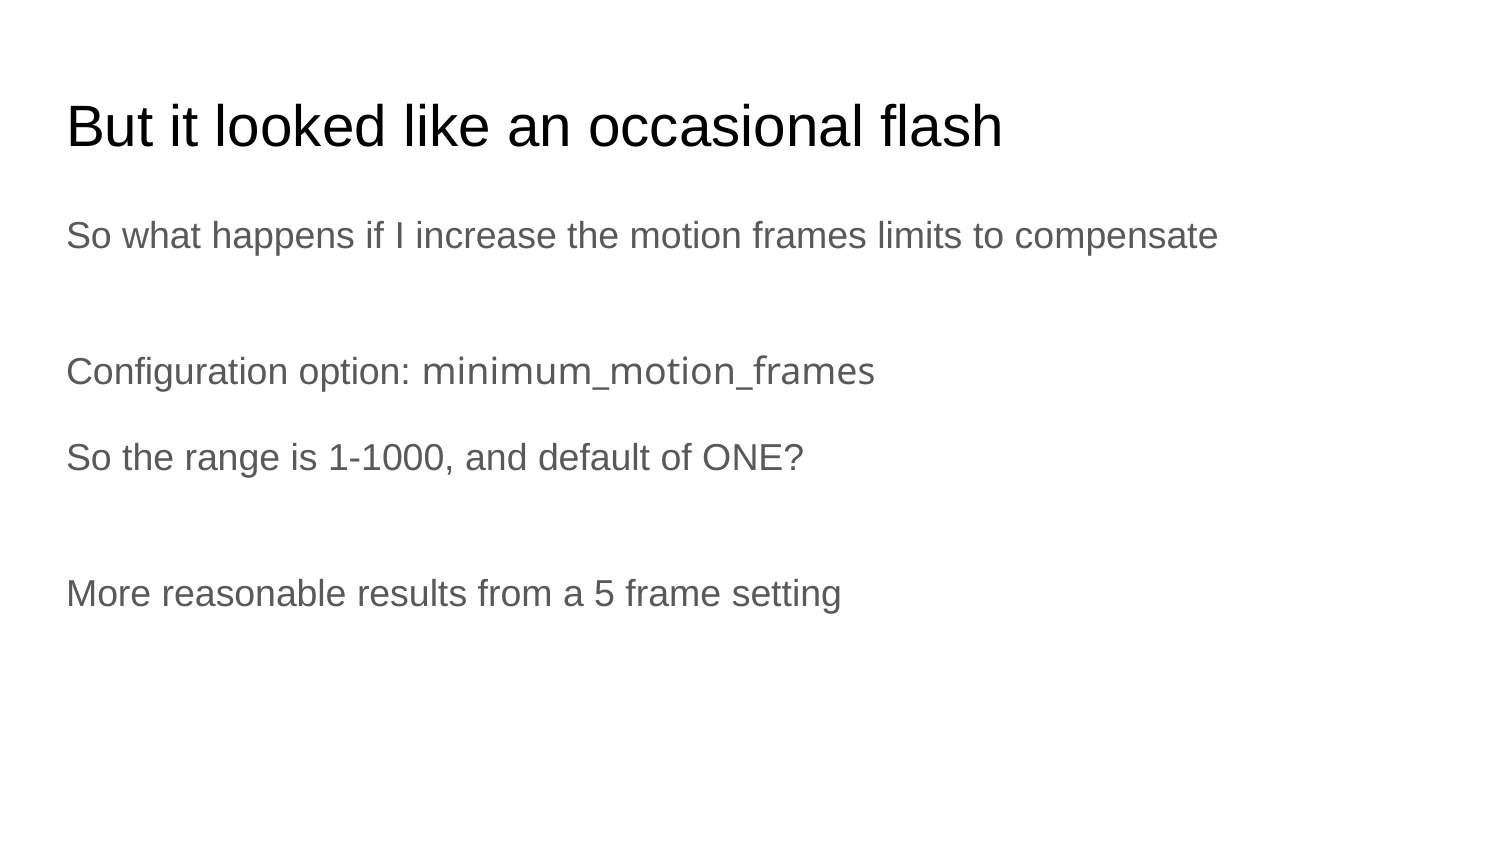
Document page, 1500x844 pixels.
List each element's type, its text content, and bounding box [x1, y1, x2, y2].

list So what happens if I increase the motion frames limits to compensate Configuration option: minimum_motion_frames So the range is 1-1000, and default of ONE? More reasonable results from a 5 frame setting [51, 189, 1449, 750]
title But it looked like an occasional flash [51, 72, 1449, 167]
